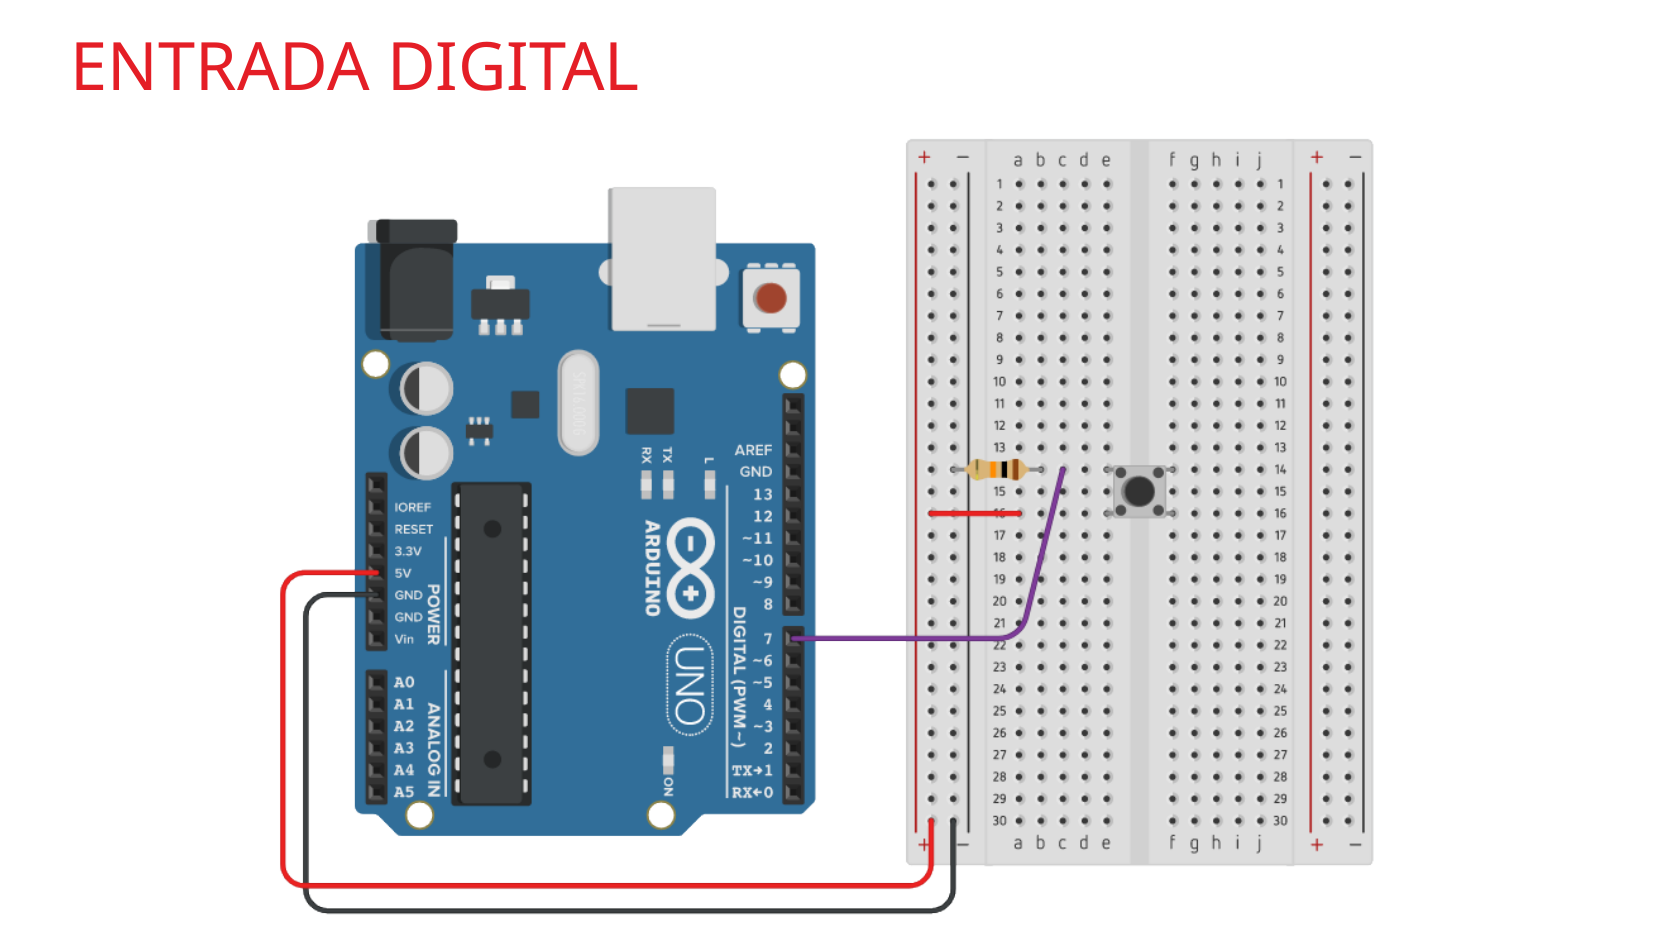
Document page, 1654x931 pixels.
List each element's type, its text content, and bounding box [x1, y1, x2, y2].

picture [265, 120, 1389, 926]
title ENTRADA DIGITAL [70, 11, 1347, 118]
